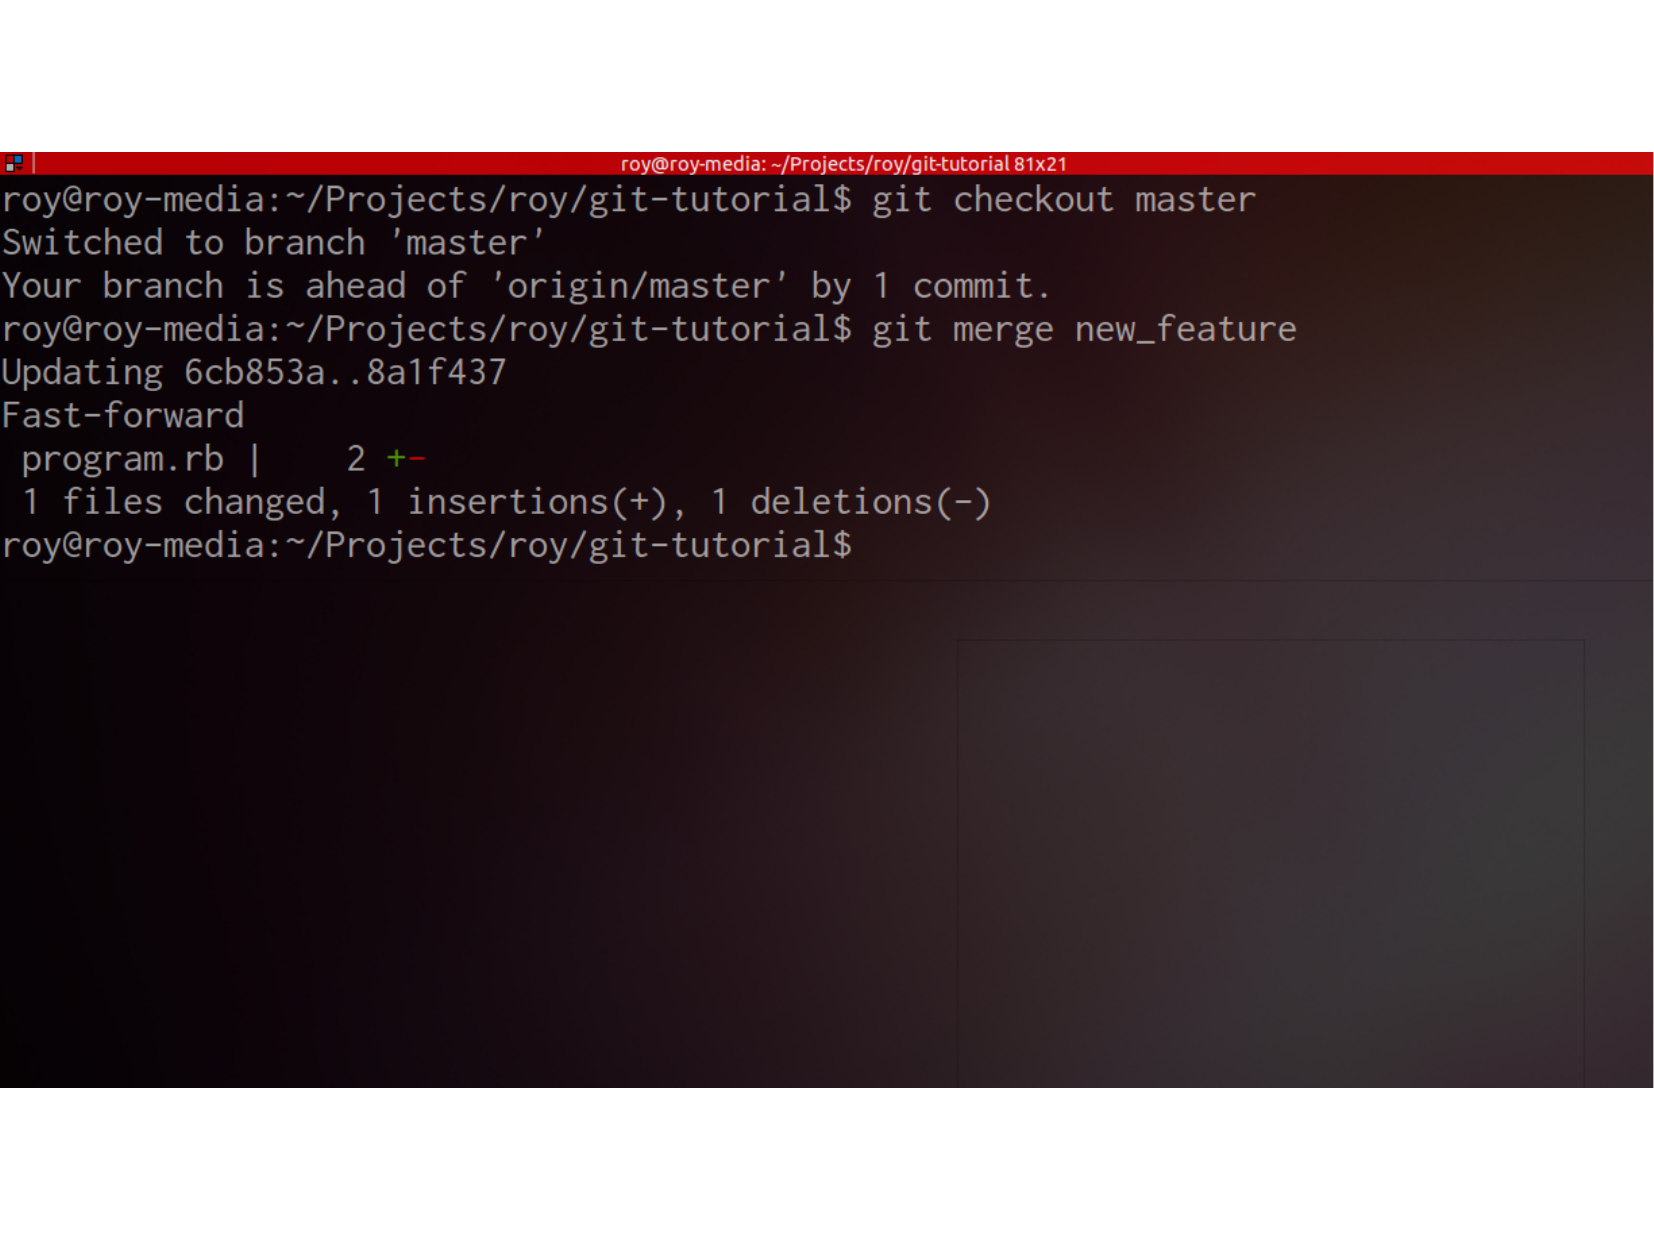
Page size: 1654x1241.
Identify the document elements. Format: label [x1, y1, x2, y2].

picture [0, 152, 1654, 1088]
